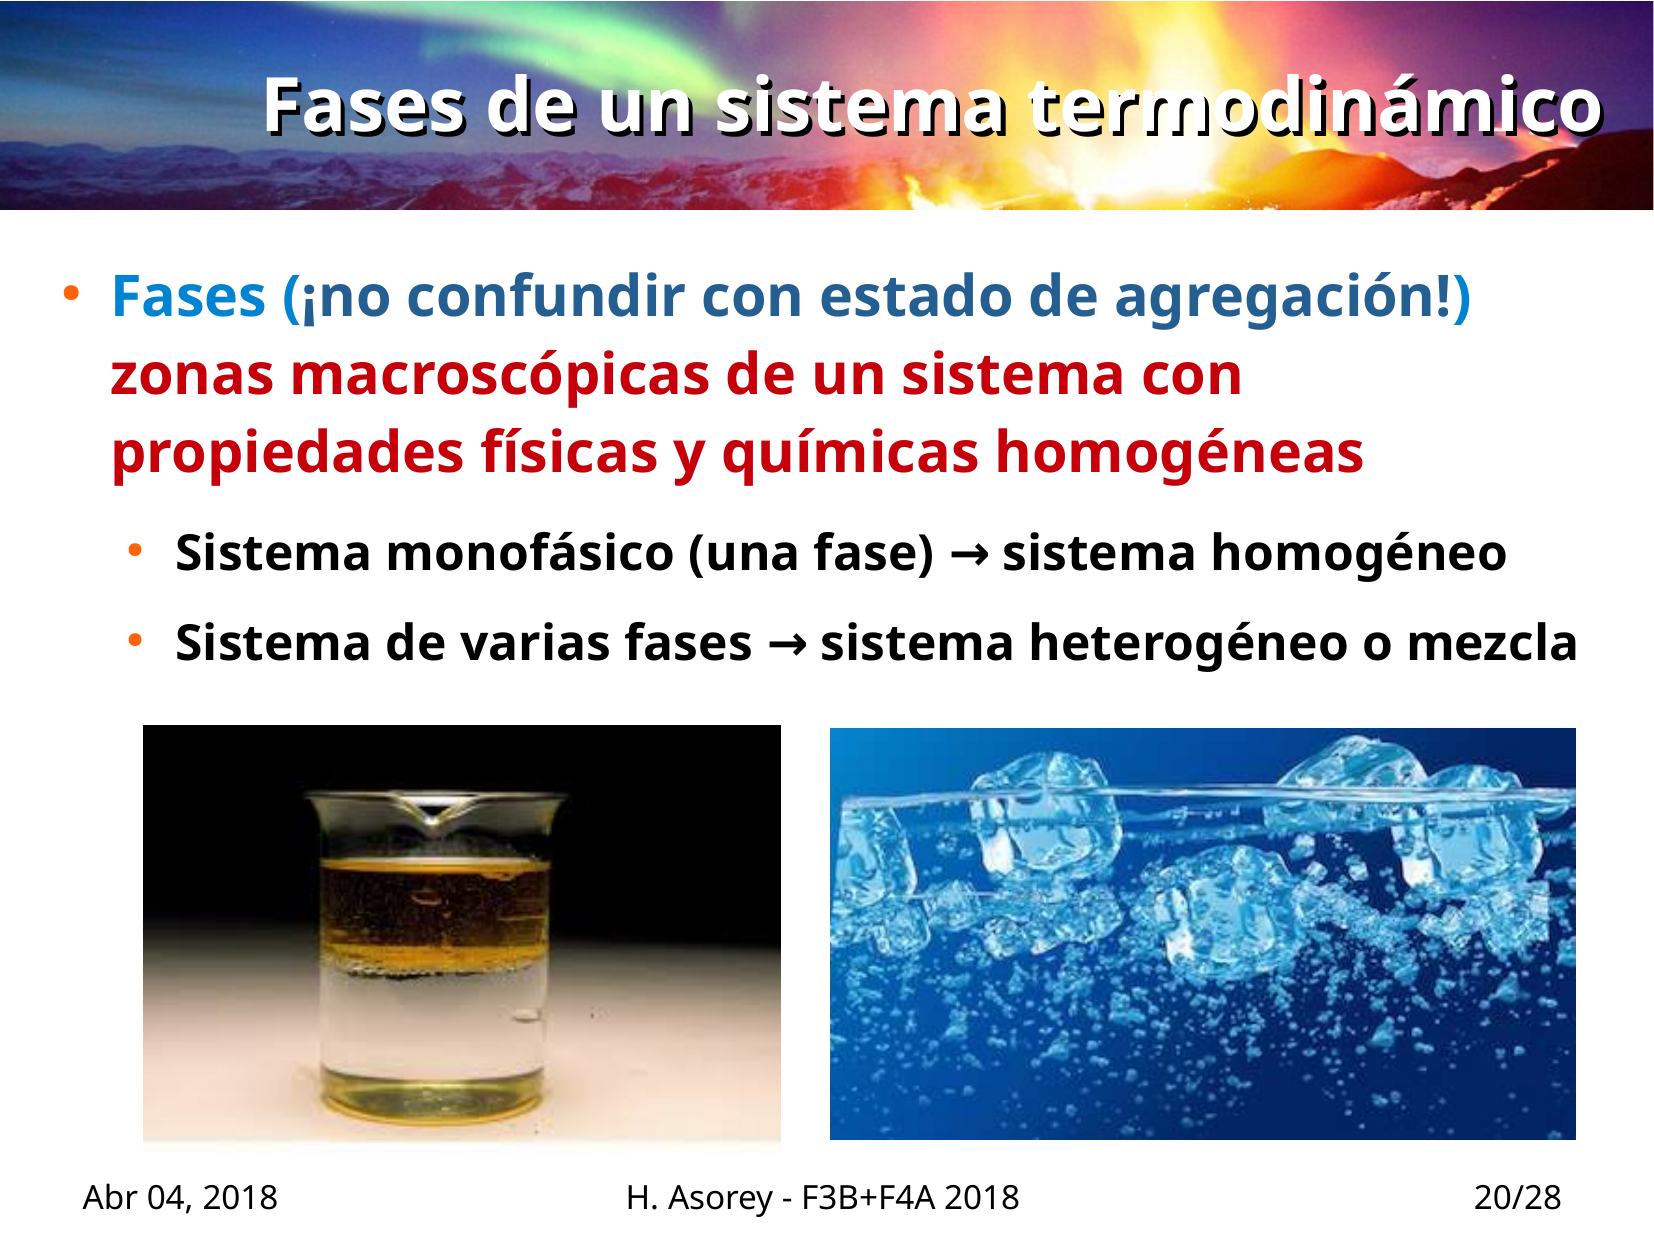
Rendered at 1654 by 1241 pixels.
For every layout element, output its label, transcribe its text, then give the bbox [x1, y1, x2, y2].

picture [0, 1, 1654, 210]
picture [143, 725, 781, 1155]
picture [830, 728, 1576, 1141]
title Fases de un sistema termodinámico [45, 15, 1606, 191]
list Fases (¡no confundir con estado de agregación!) zonas macroscópicas de un sistema con propiedades físicas y químicas homogéneas Sistema monofásico (una fase) → sistema homogéneo Sistema de varias fases → sistema heterogéneo o mezcla [45, 255, 1606, 685]
